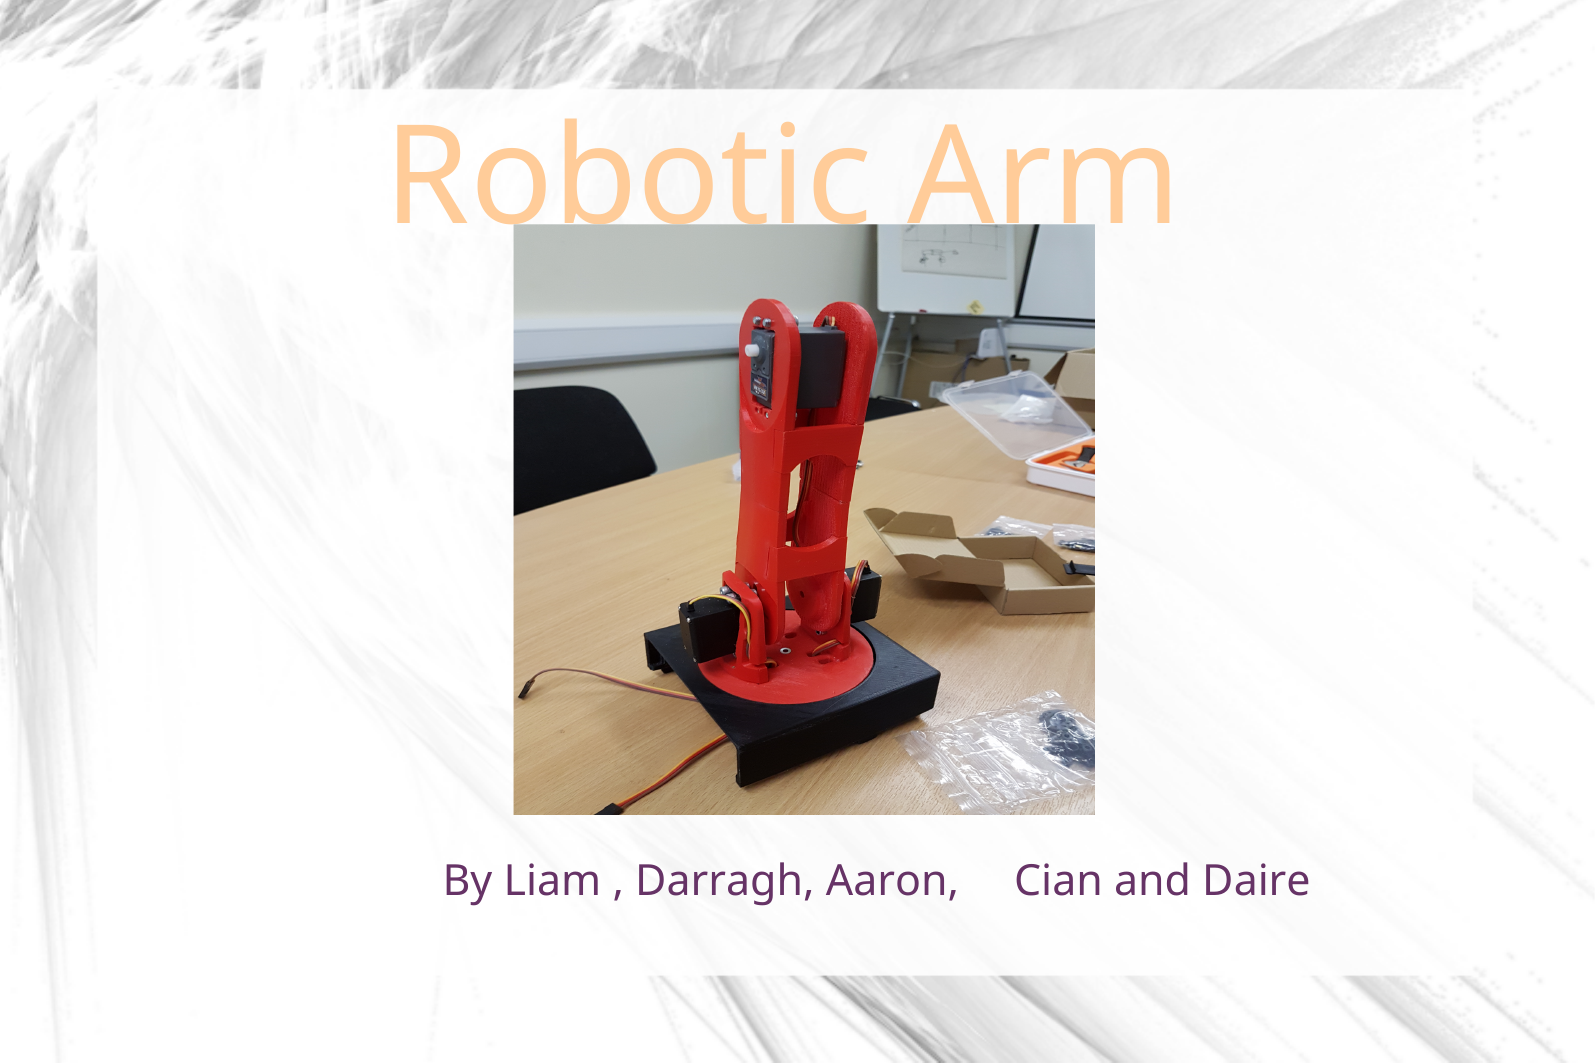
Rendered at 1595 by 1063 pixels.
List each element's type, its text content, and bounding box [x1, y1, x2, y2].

subtitle By Liam , Darragh, Aaron, Cian and Daire [206, 543, 1548, 1063]
picture [513, 224, 1095, 815]
title Robotic Arm [113, 96, 1453, 241]
